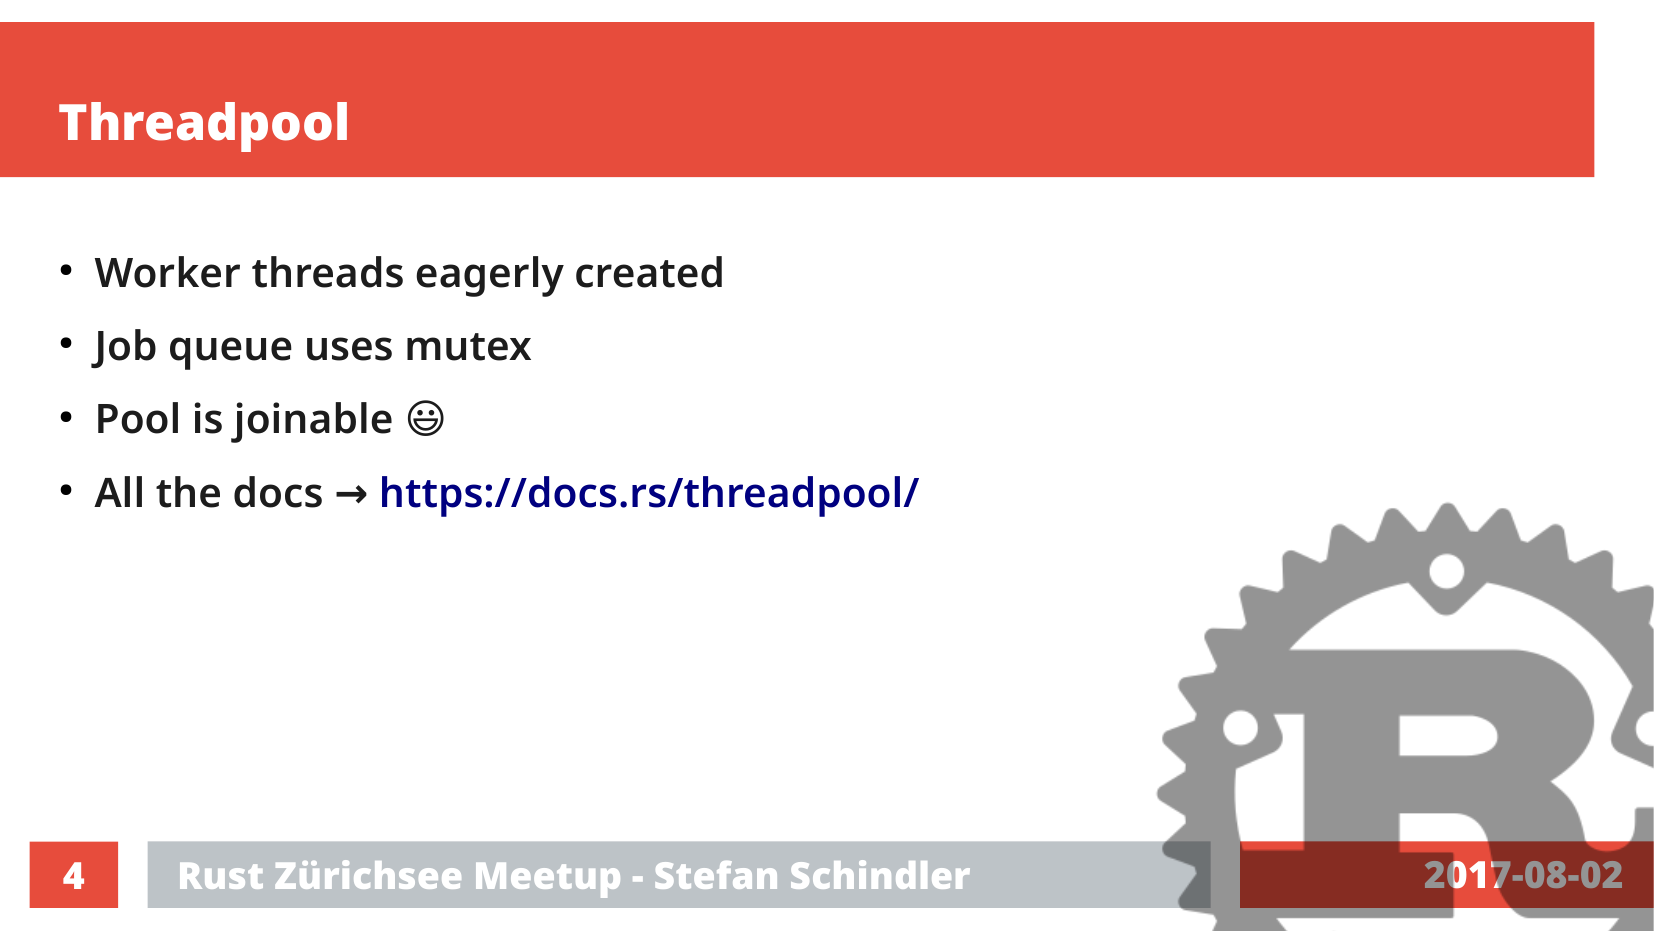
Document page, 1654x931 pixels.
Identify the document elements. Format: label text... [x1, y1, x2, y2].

title Threadpool [59, 44, 1595, 156]
picture [1053, 399, 1654, 931]
list Worker threads eagerly created Job queue uses mutex Pool is joinable 😃 All the docs → https://docs.rs/threadpool/ [59, 243, 1565, 820]
